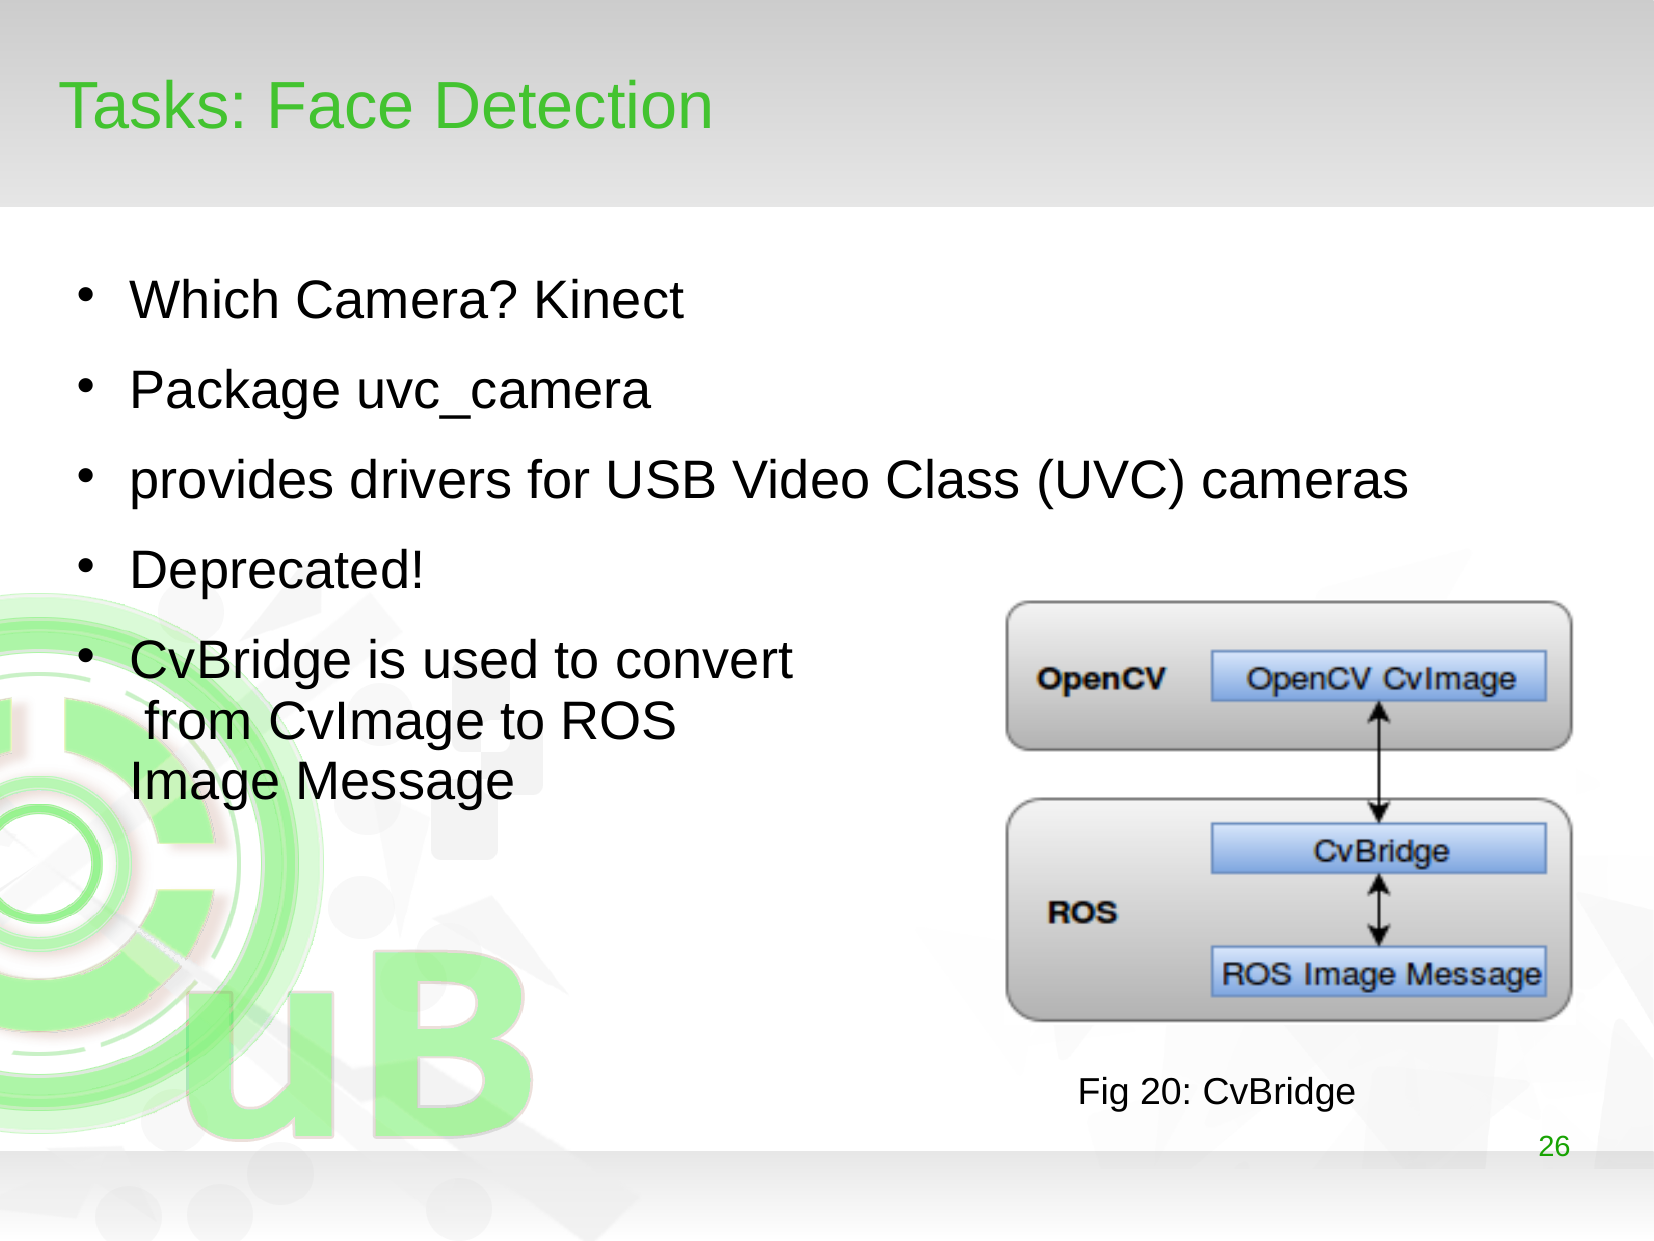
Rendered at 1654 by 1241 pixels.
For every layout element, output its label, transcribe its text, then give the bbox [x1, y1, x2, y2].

picture [915, 548, 1654, 1169]
title Tasks: Face Detection [59, 0, 1595, 207]
text_box Fig 20: CvBridge [1062, 1062, 1372, 1150]
list Which Camera? Kinect Package uvc_camera provides drivers for USB Video Class (UVC) cameras Deprecated! CvBridge is used to convert from CvImage to ROS Image Message [59, 265, 1595, 986]
